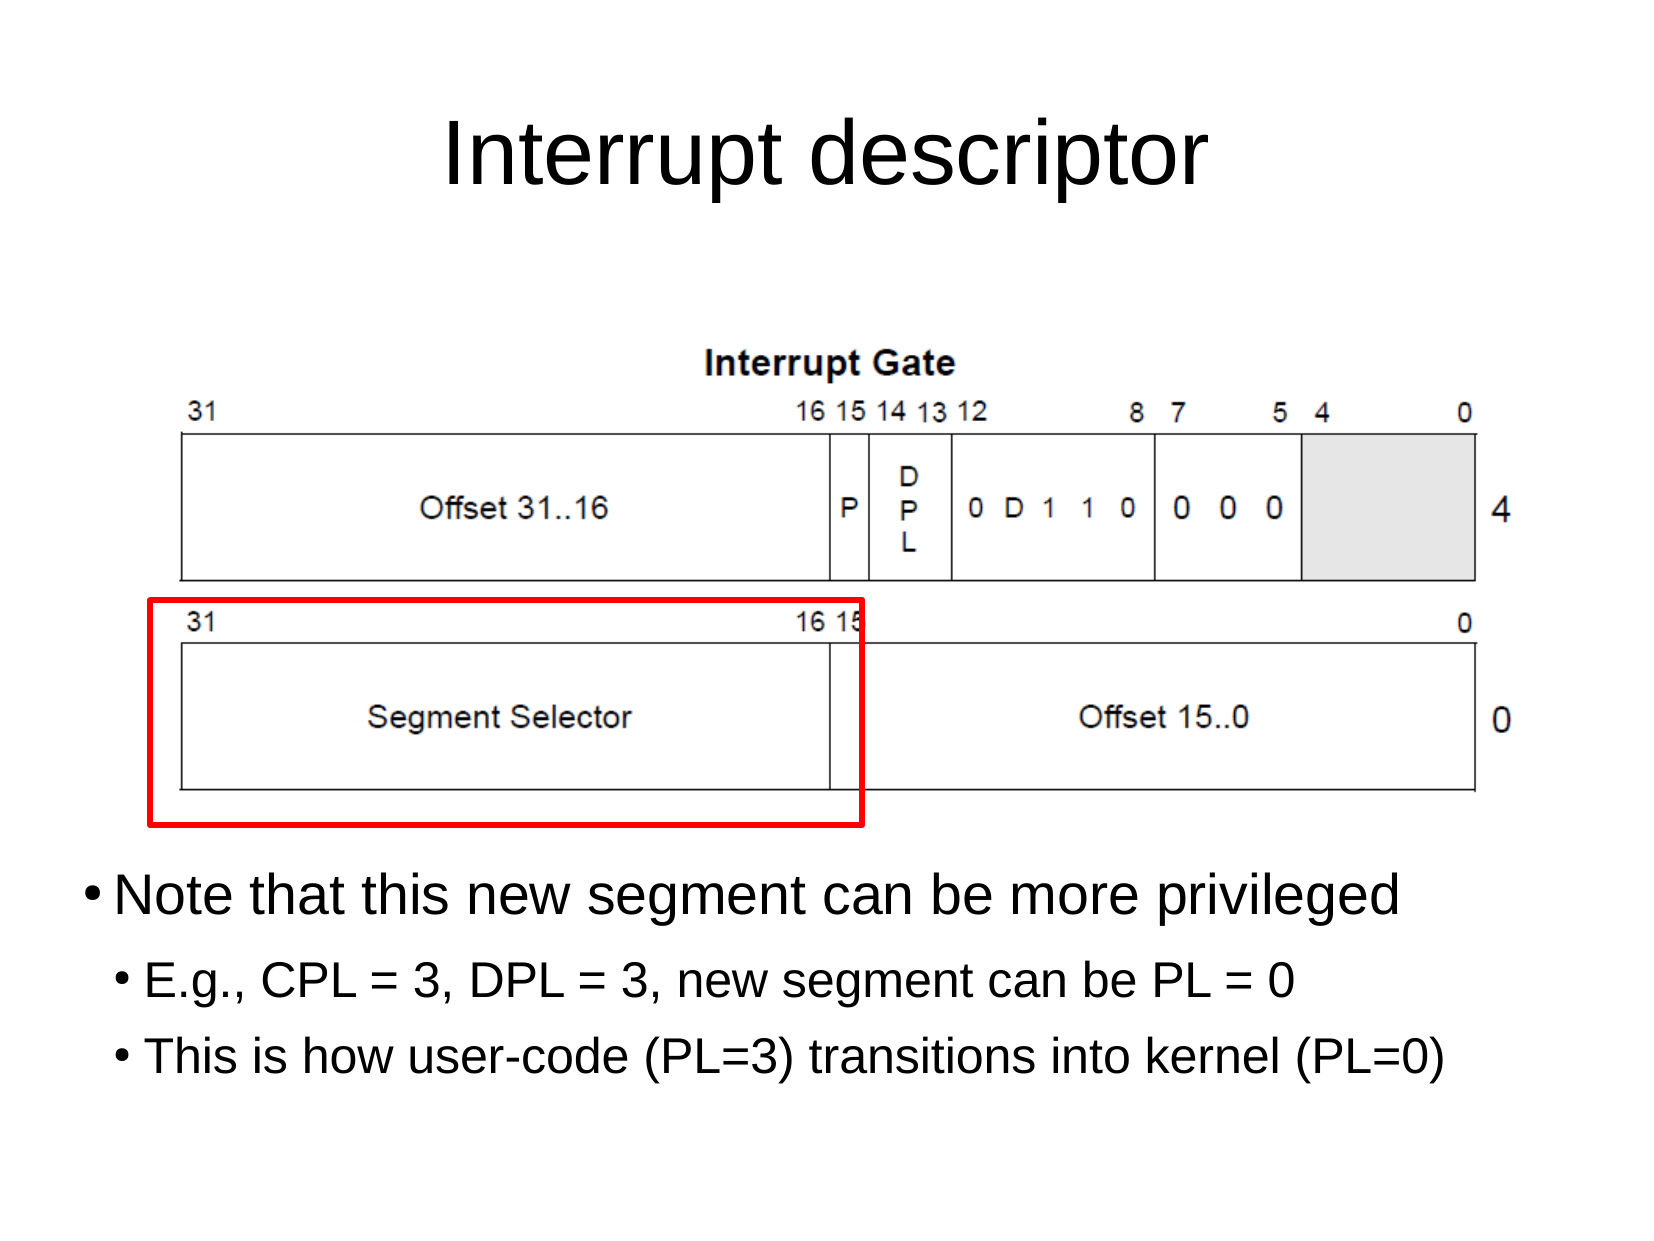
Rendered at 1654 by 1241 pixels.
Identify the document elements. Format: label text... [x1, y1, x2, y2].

list Note that this new segment can be more privileged E.g., CPL = 3, DPL = 3, new segment can be PL = 0 This is how user-code (PL=3) transitions into kernel (PL=0) [82, 862, 1571, 1163]
picture [153, 603, 859, 822]
title Interrupt descriptor [82, 49, 1571, 257]
picture [150, 329, 1537, 826]
